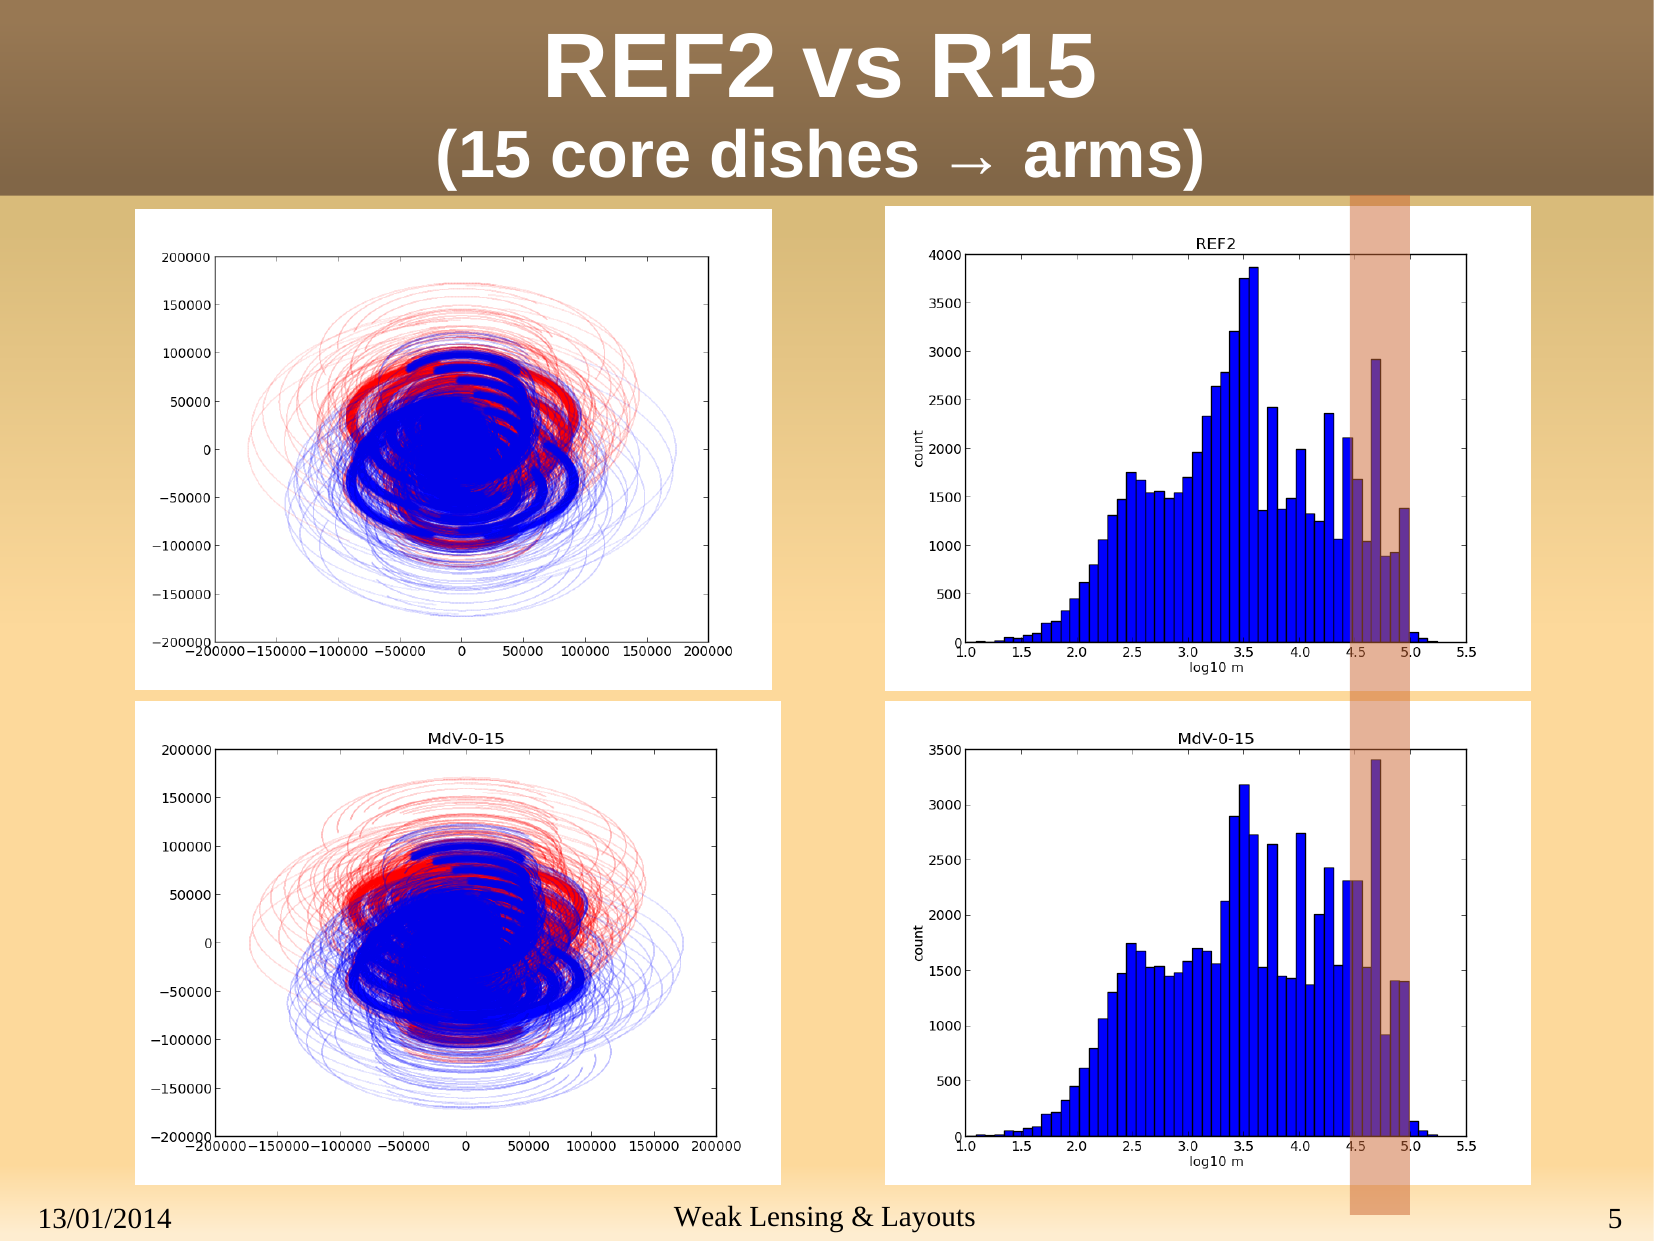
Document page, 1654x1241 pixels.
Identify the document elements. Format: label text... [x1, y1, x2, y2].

text_box [1349, 194, 1410, 1215]
picture [0, 0, 1654, 1241]
title REF2 vs R15 (15 core dishes → arms) [76, 0, 1565, 208]
